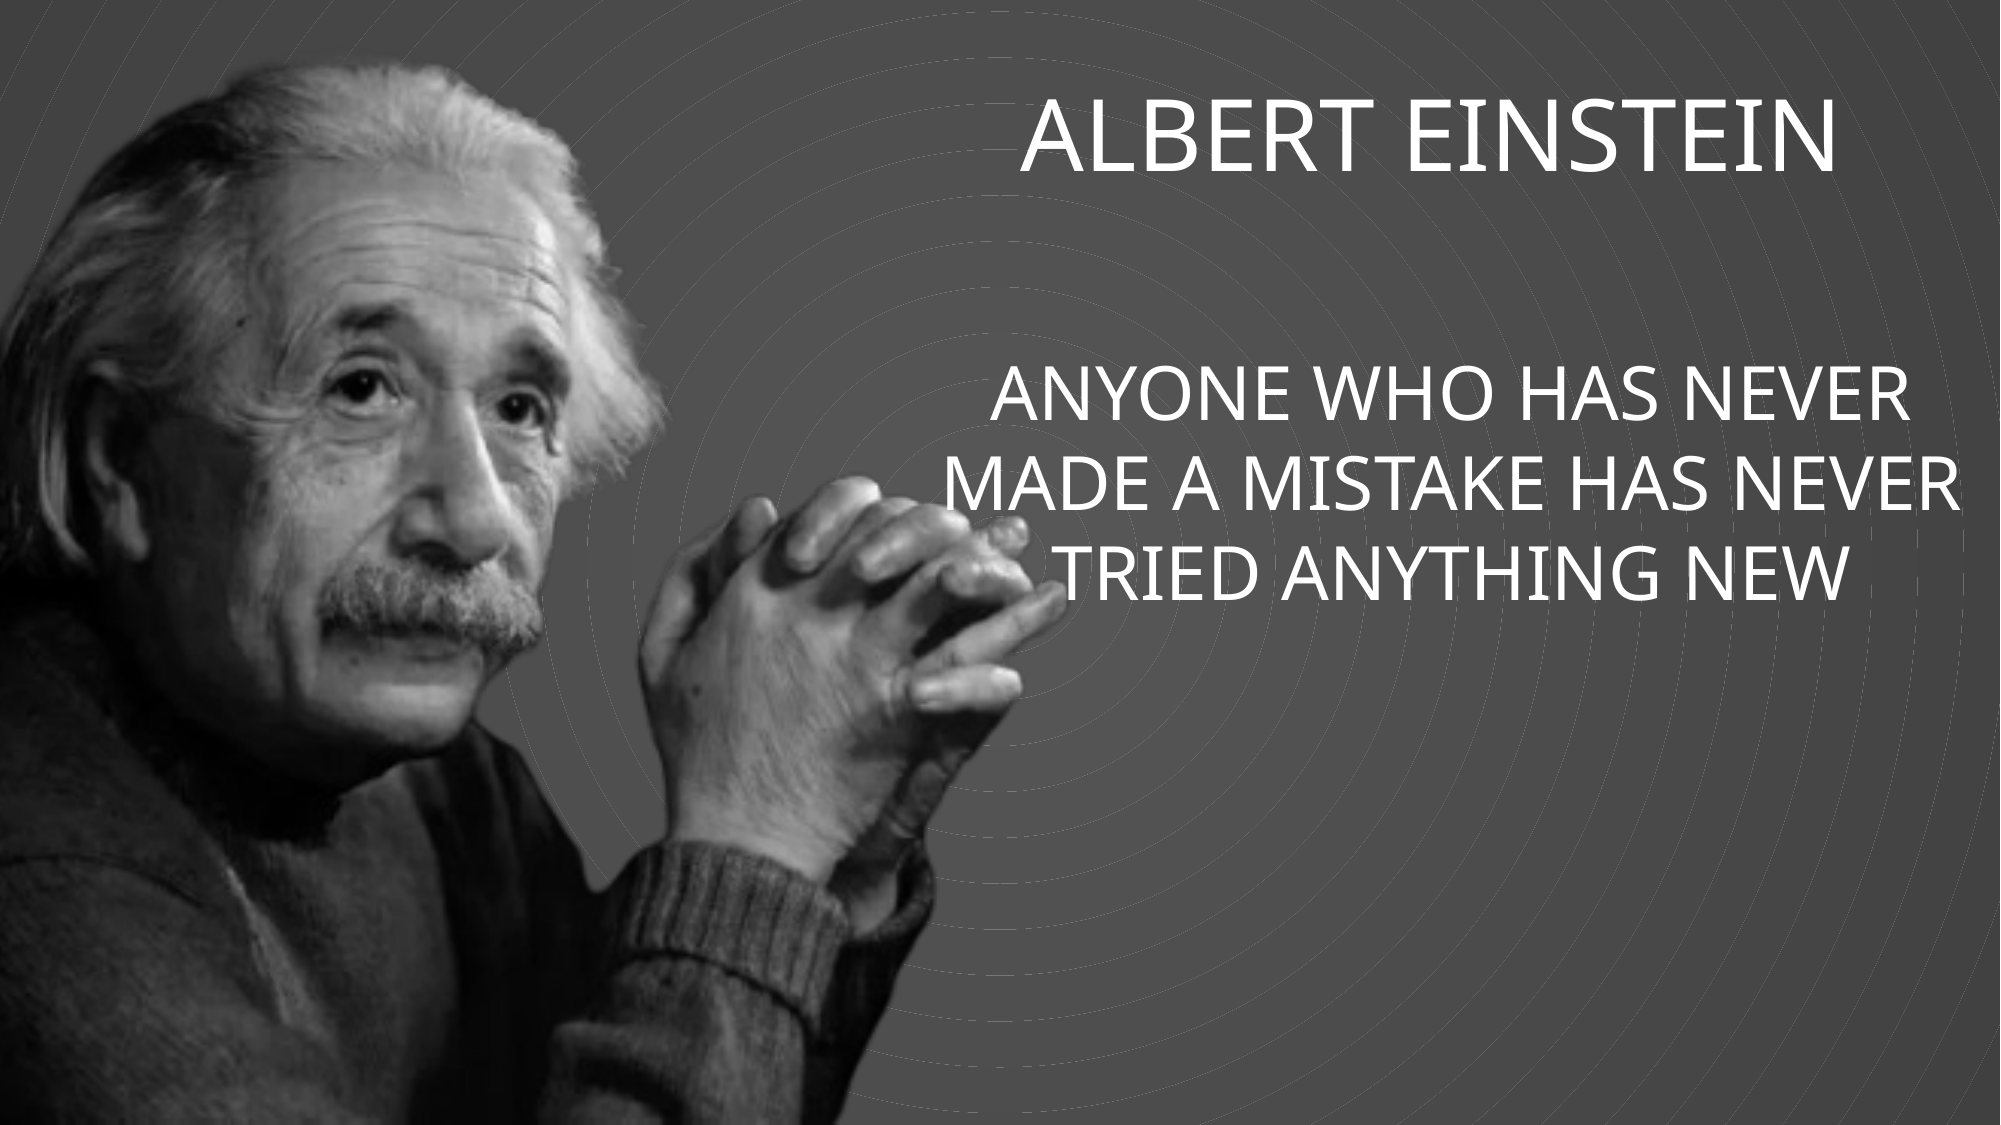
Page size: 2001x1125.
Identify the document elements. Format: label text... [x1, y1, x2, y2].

picture [0, 0, 1097, 1125]
text_box ANYONE WHO HAS NEVER MADE A MISTAKE HAS NEVER TRIED ANYTHING NEW [903, 337, 2000, 626]
text_box ALBERT EINSTEIN [1097, 64, 1961, 201]
